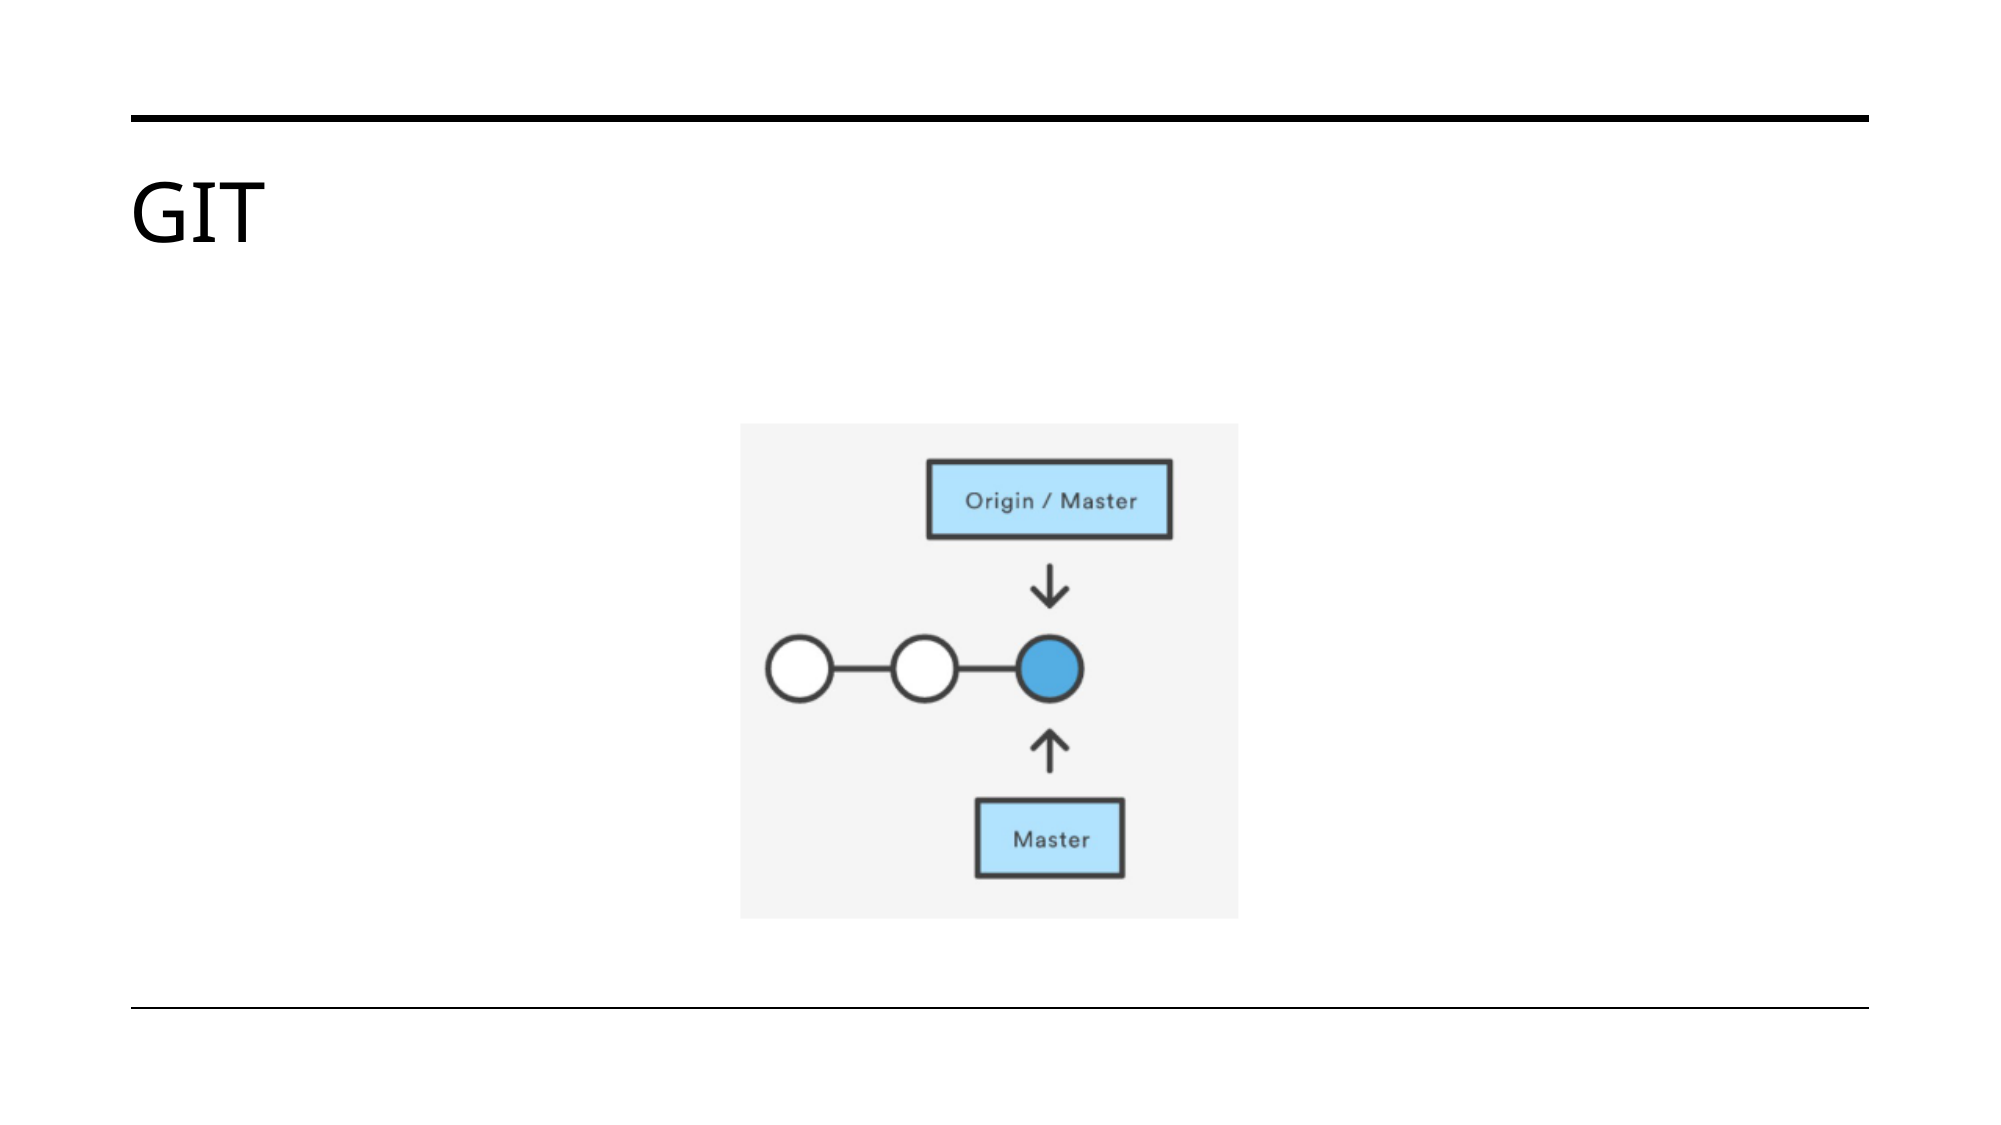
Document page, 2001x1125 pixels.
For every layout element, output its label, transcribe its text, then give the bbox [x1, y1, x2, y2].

picture [722, 405, 1262, 944]
title GIT [114, 151, 1869, 377]
